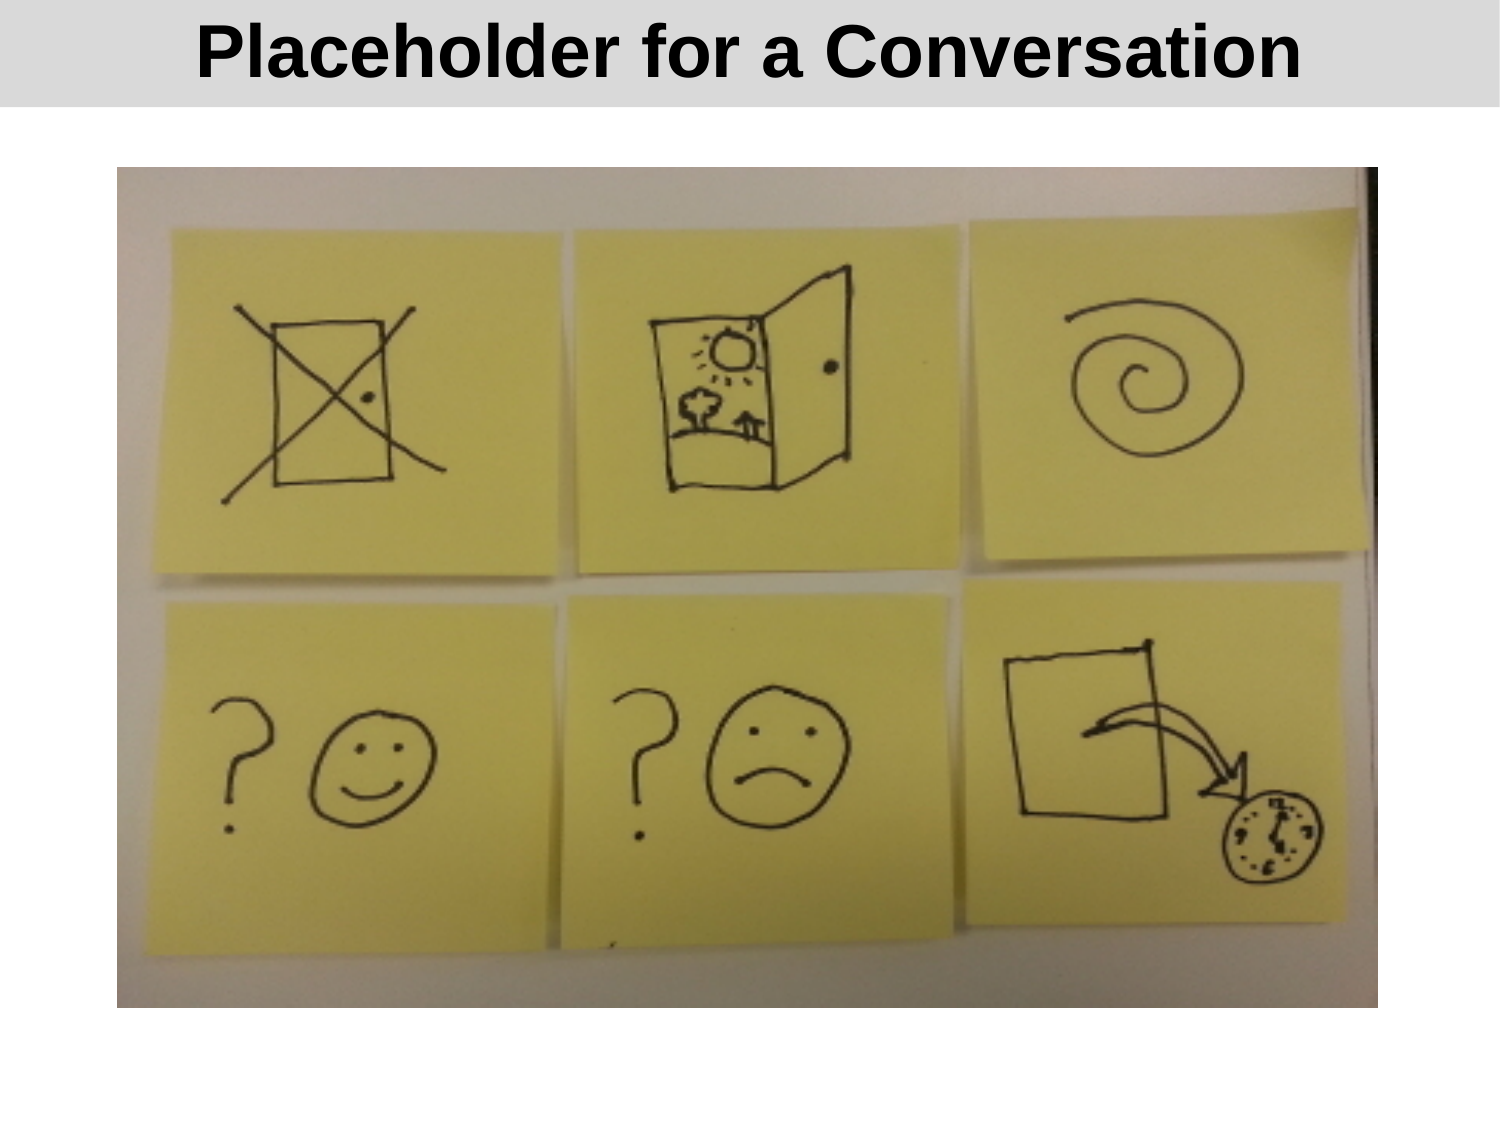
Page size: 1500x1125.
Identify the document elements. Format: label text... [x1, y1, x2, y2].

text_box Placeholder for a Conversation [0, 0, 1500, 108]
picture [117, 167, 1378, 1008]
